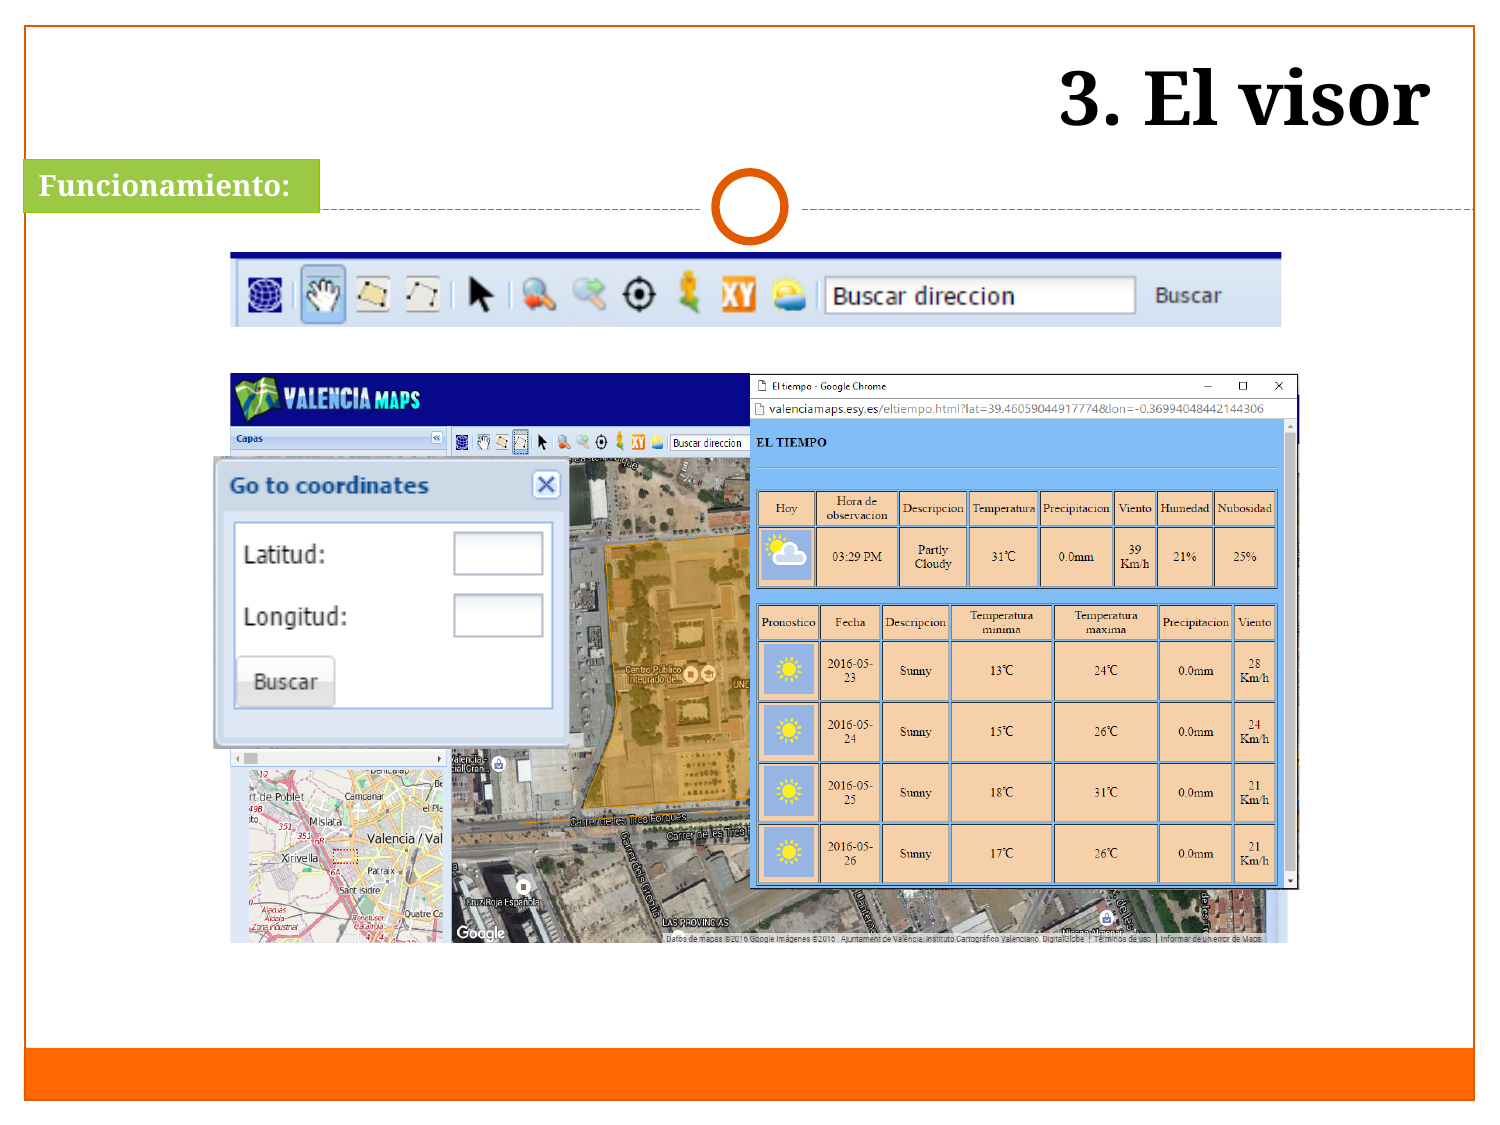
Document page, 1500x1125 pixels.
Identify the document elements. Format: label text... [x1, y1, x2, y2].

text_box Funcionamiento: [23, 159, 319, 213]
picture [213, 373, 1300, 943]
text_box 3. El visor [726, 42, 1447, 148]
picture [230, 252, 1282, 327]
